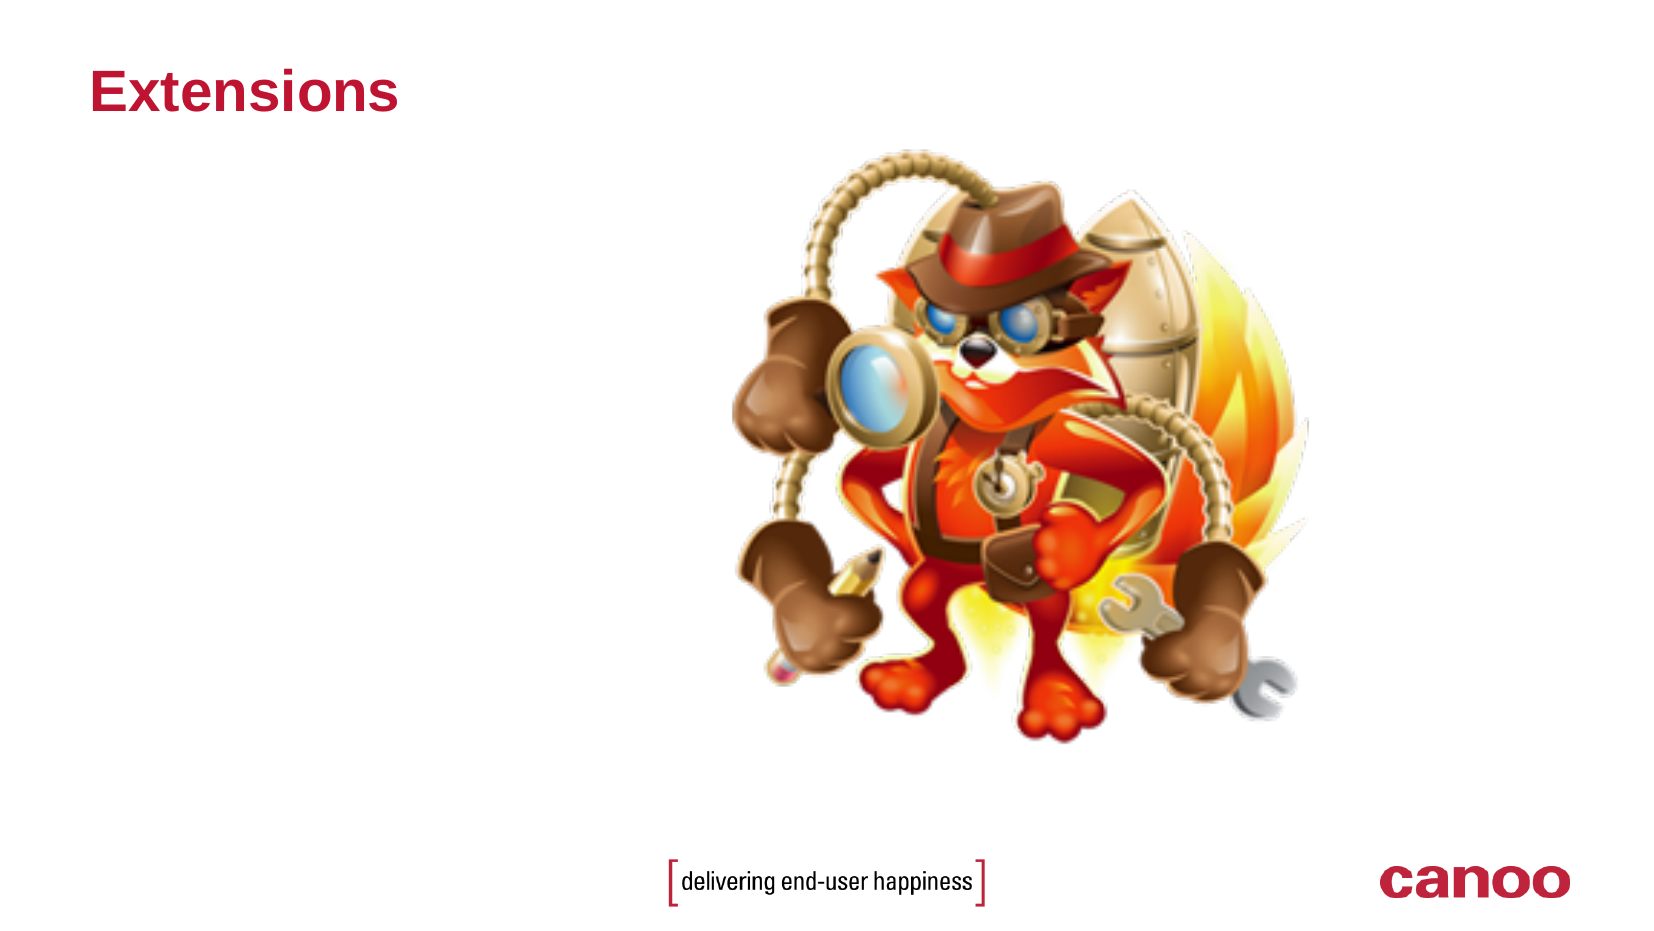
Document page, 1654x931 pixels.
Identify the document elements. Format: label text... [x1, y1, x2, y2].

picture [662, 855, 991, 910]
picture [1380, 866, 1570, 898]
picture [495, 59, 1473, 751]
title Extensions [75, 45, 1591, 136]
